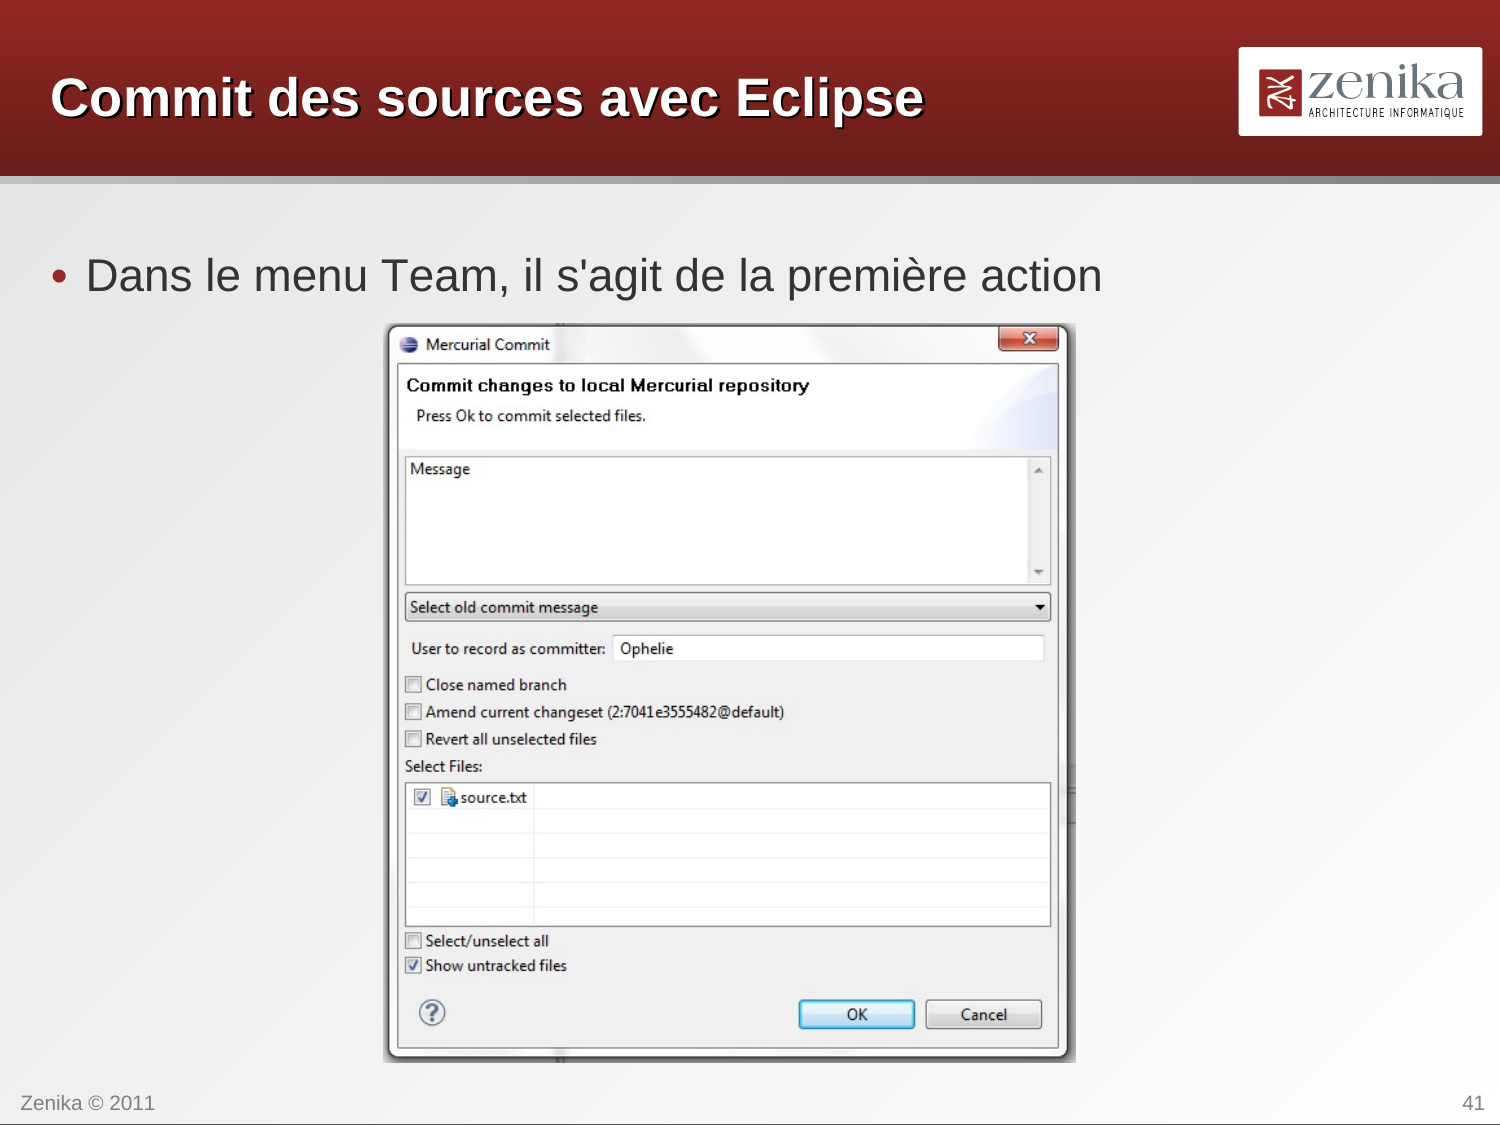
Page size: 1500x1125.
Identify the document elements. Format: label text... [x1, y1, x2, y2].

picture [383, 323, 1076, 1063]
title Commit des sources avec Eclipse [50, 22, 1206, 172]
list Dans le menu Team, il s'agit de la première action [50, 249, 1435, 1064]
picture [1257, 58, 1464, 125]
